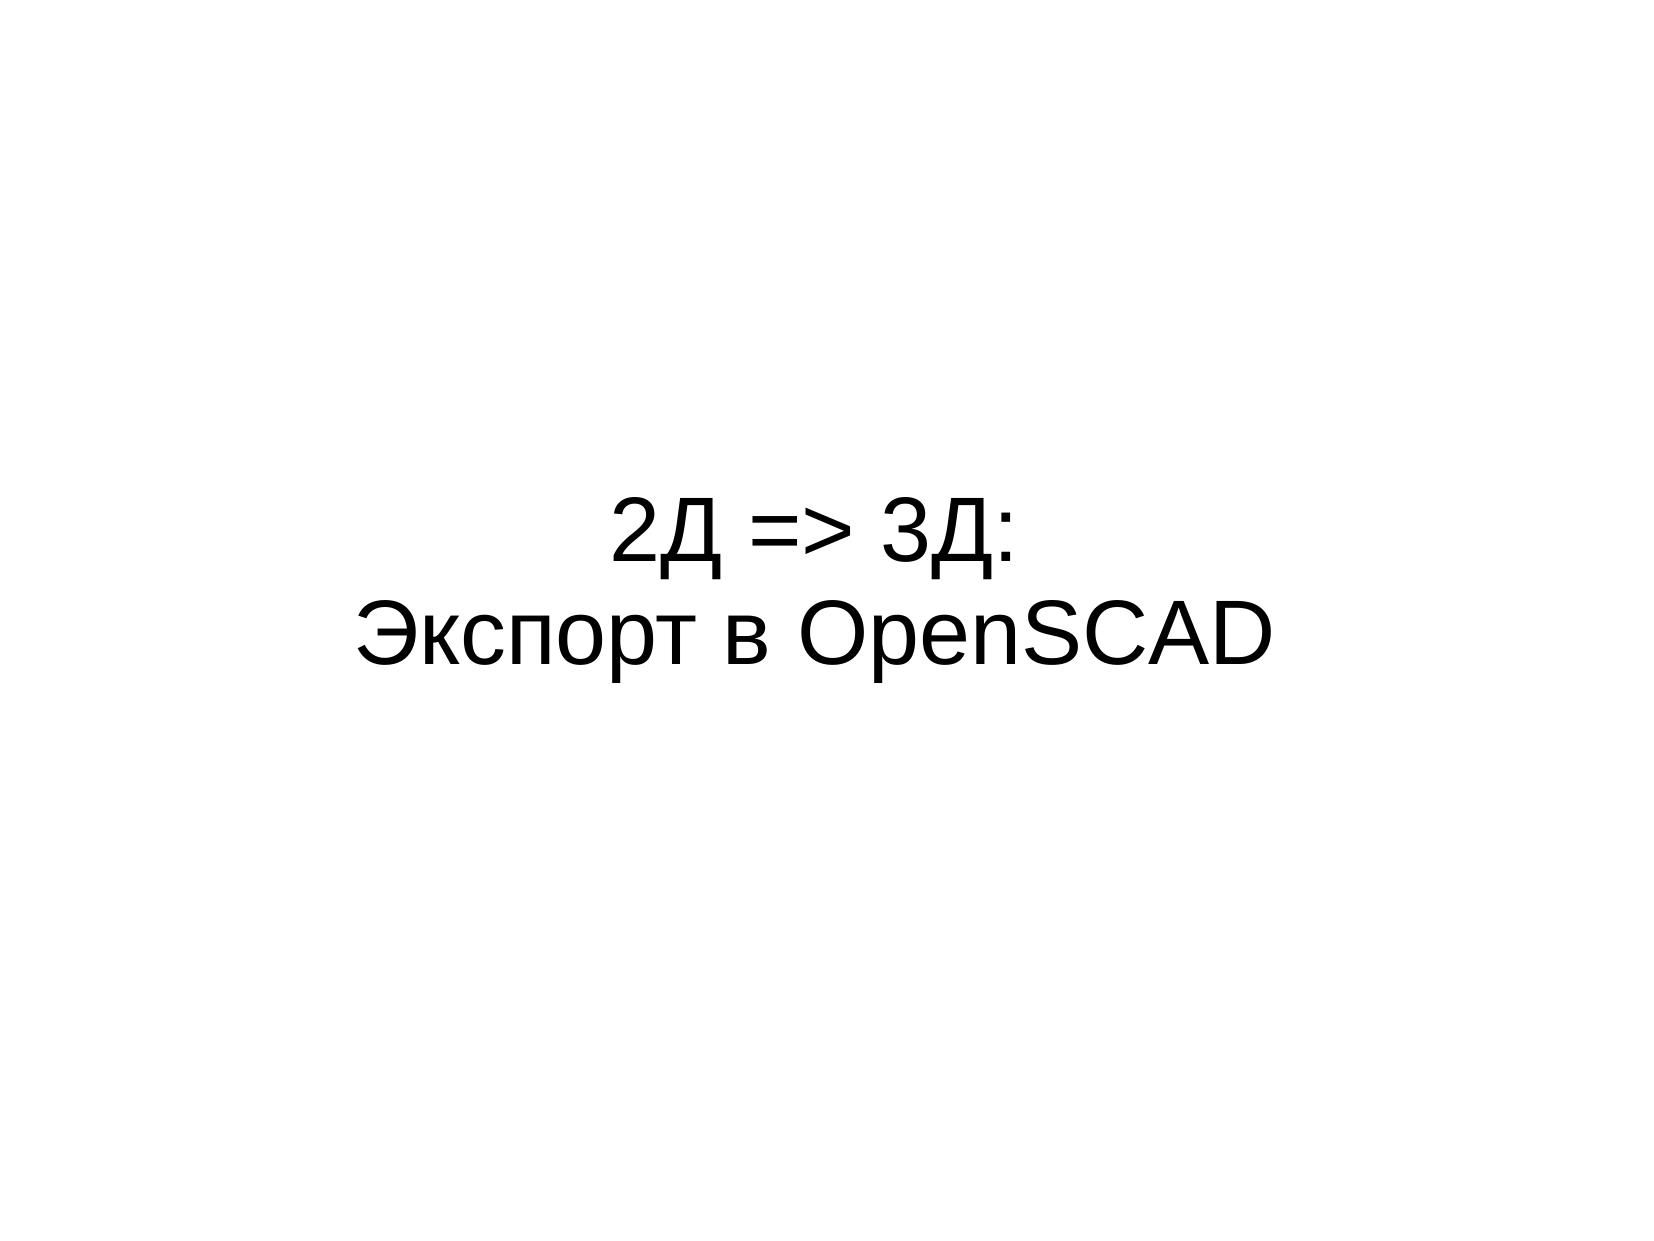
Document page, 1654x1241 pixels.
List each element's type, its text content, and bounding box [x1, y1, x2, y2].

title 2Д => 3Д: Экспорт в OpenSCAD [70, 477, 1560, 686]
